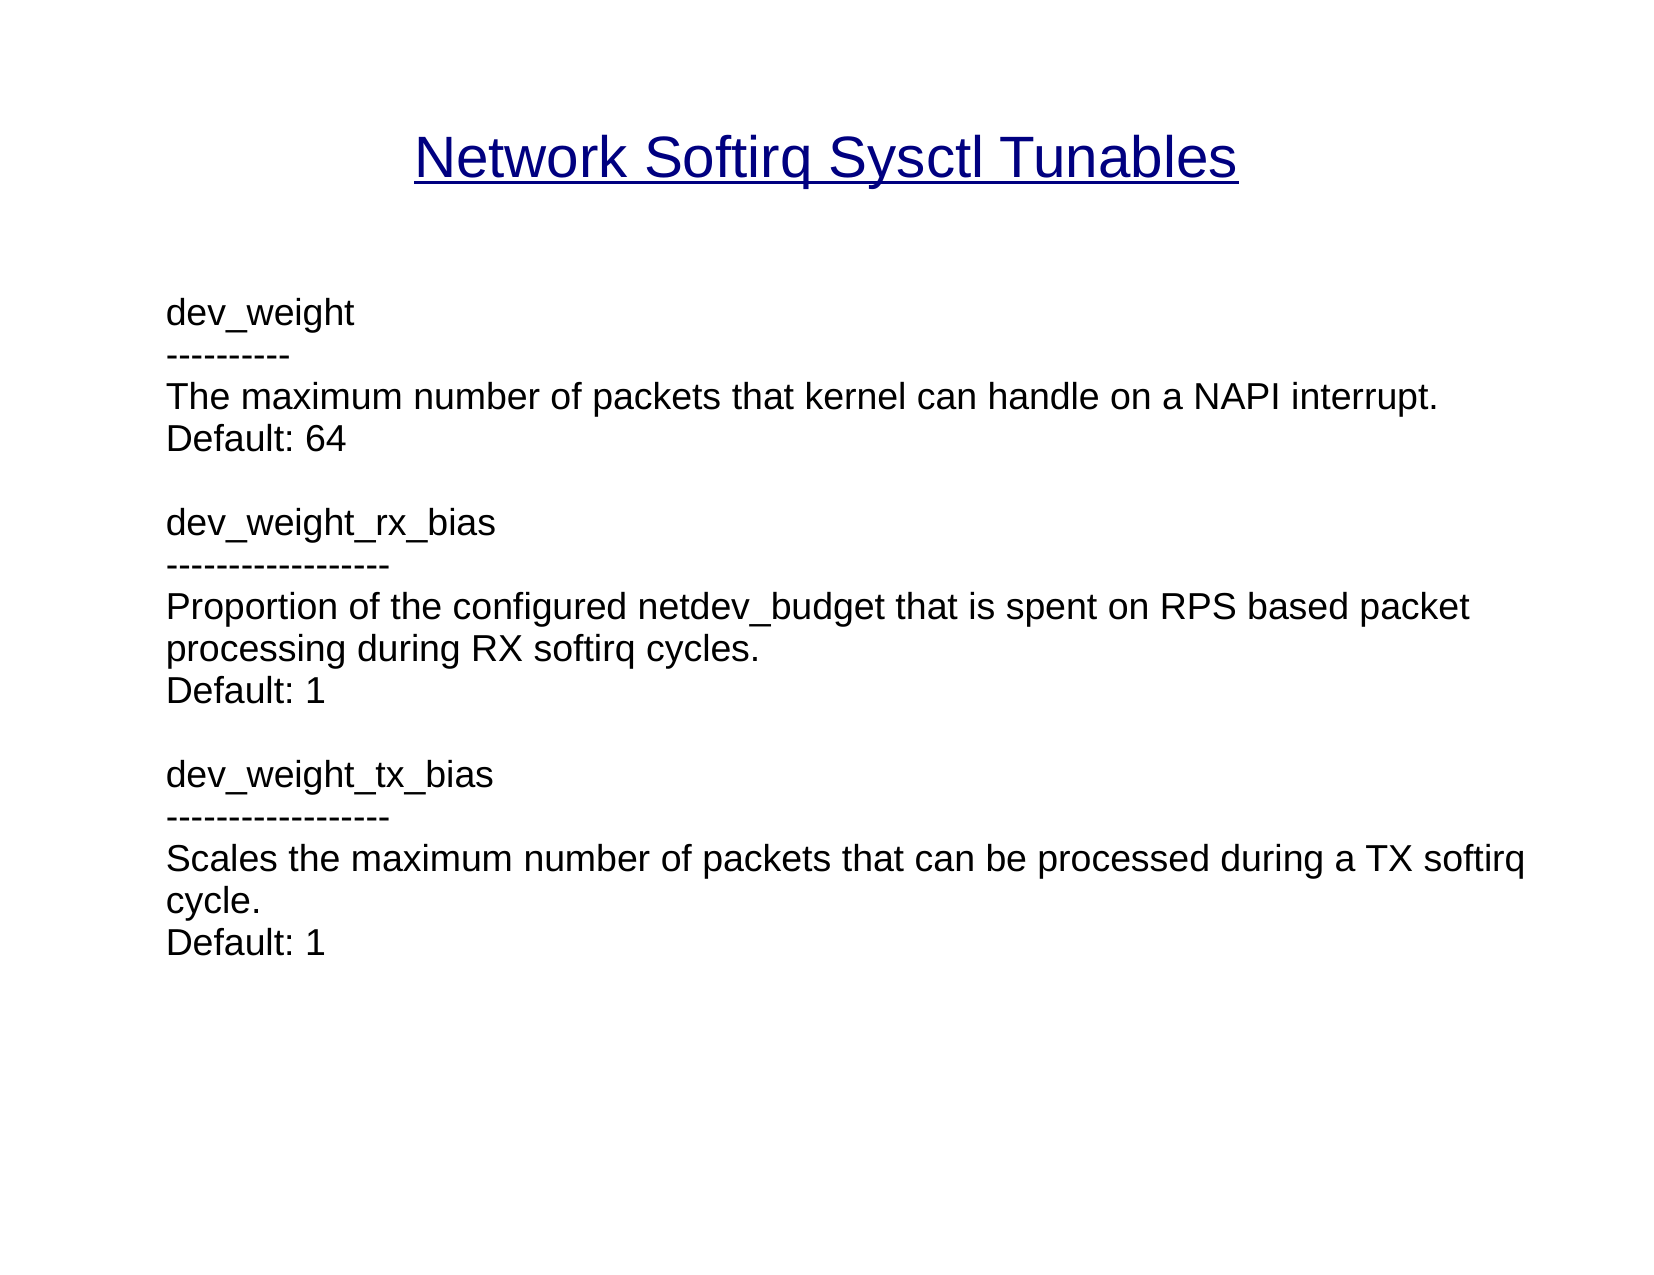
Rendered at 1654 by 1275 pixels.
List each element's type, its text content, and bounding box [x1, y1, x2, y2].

text_box dev_weight ---------- The maximum number of packets that kernel can handle on a NAPI interrupt. Default: 64 dev_weight_rx_bias ------------------ Proportion of the configured netdev_budget that is spent on RPS based packet processing during RX softirq cycles. Default: 1 dev_weight_tx_bias ------------------ Scales the maximum number of packets that can be processed during a TX softirq cycle. Default: 1 [151, 284, 1551, 1228]
title Network Softirq Sysctl Tunables [82, 50, 1571, 264]
